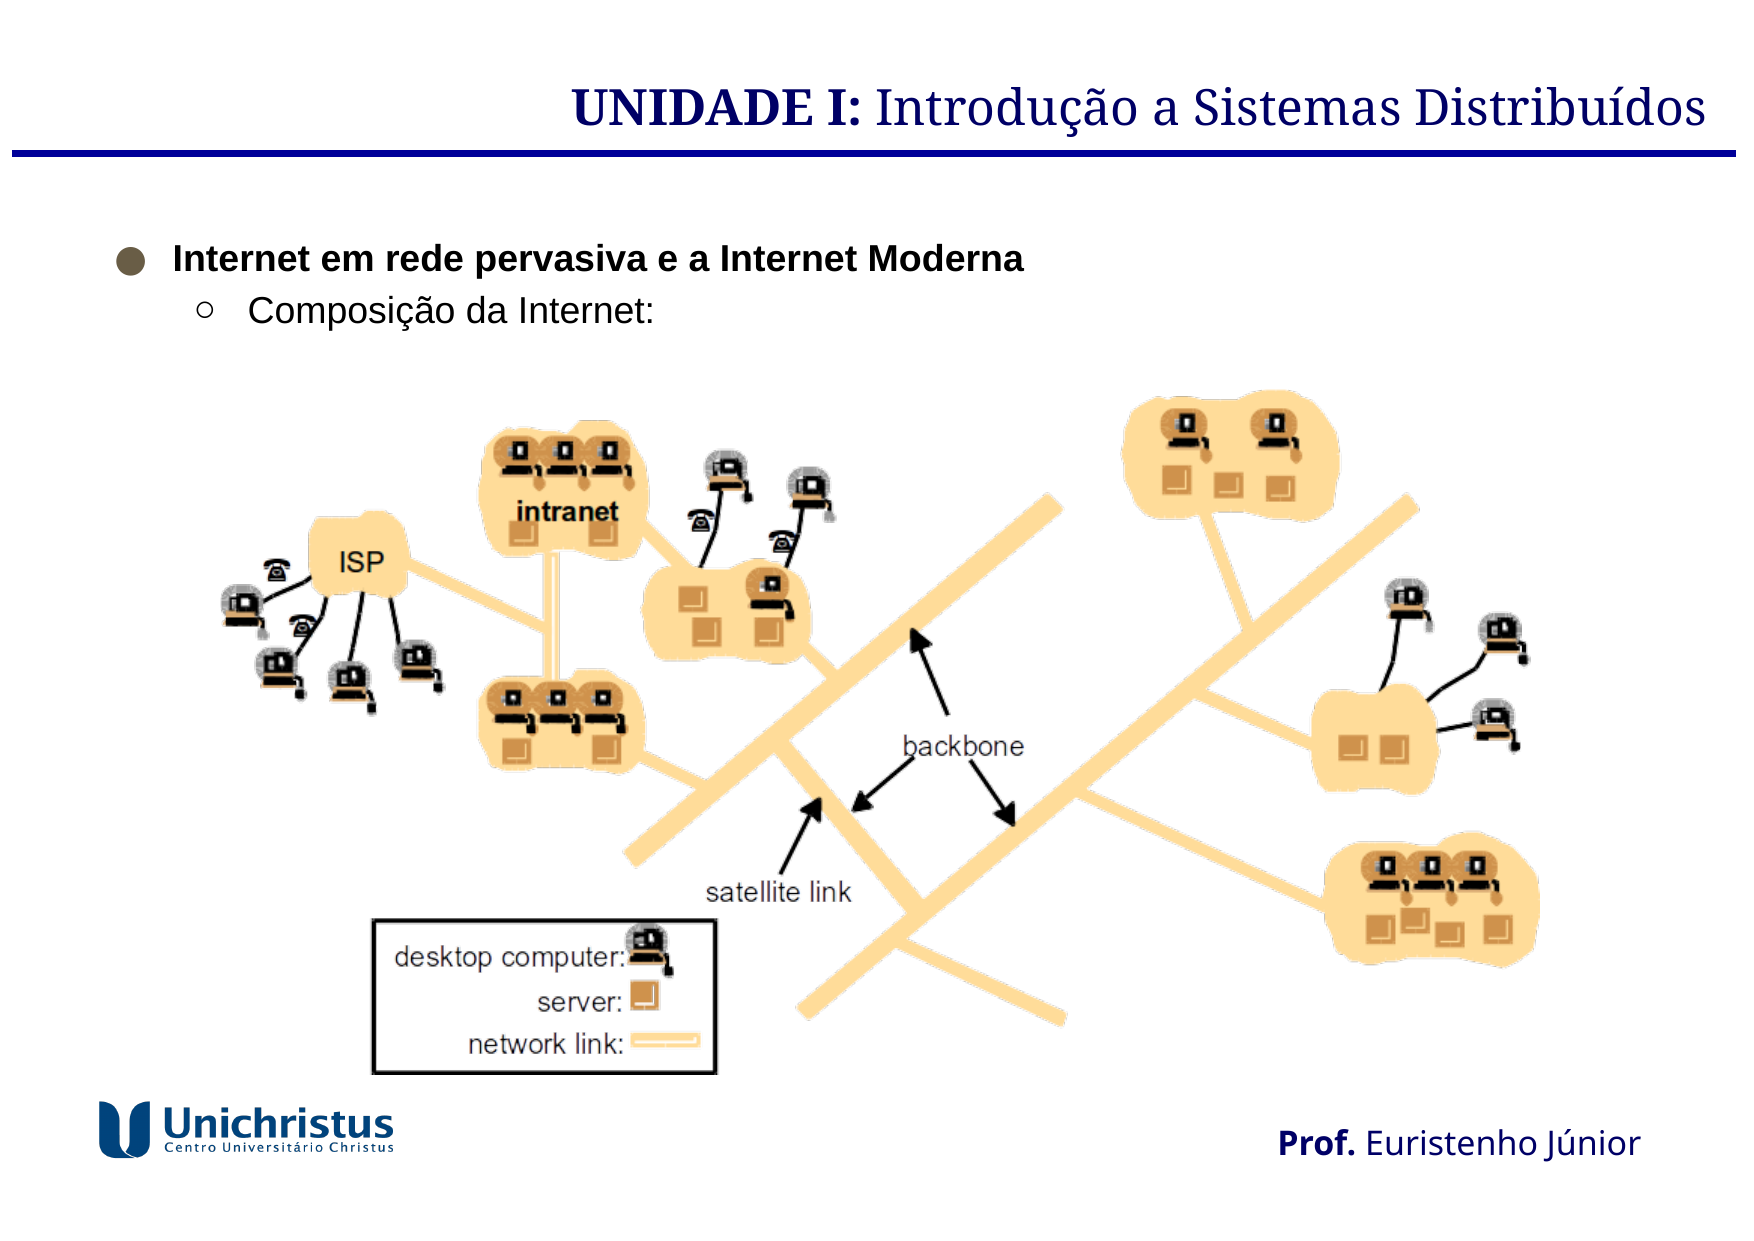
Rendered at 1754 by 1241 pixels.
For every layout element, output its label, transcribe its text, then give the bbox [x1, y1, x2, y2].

text_box UNIDADE I: Introdução a Sistemas Distribuídos [556, 157, 1708, 161]
picture [94, 1098, 398, 1160]
picture [220, 389, 1540, 1075]
text_box Internet em rede pervasiva e a Internet Moderna Composição da Internet: [82, 212, 1481, 810]
text_box Prof. Euristenho Júnior [1262, 1111, 1695, 1167]
text_box UNIDADE I: Introdução a Sistemas Distribuídos [556, 64, 1708, 150]
